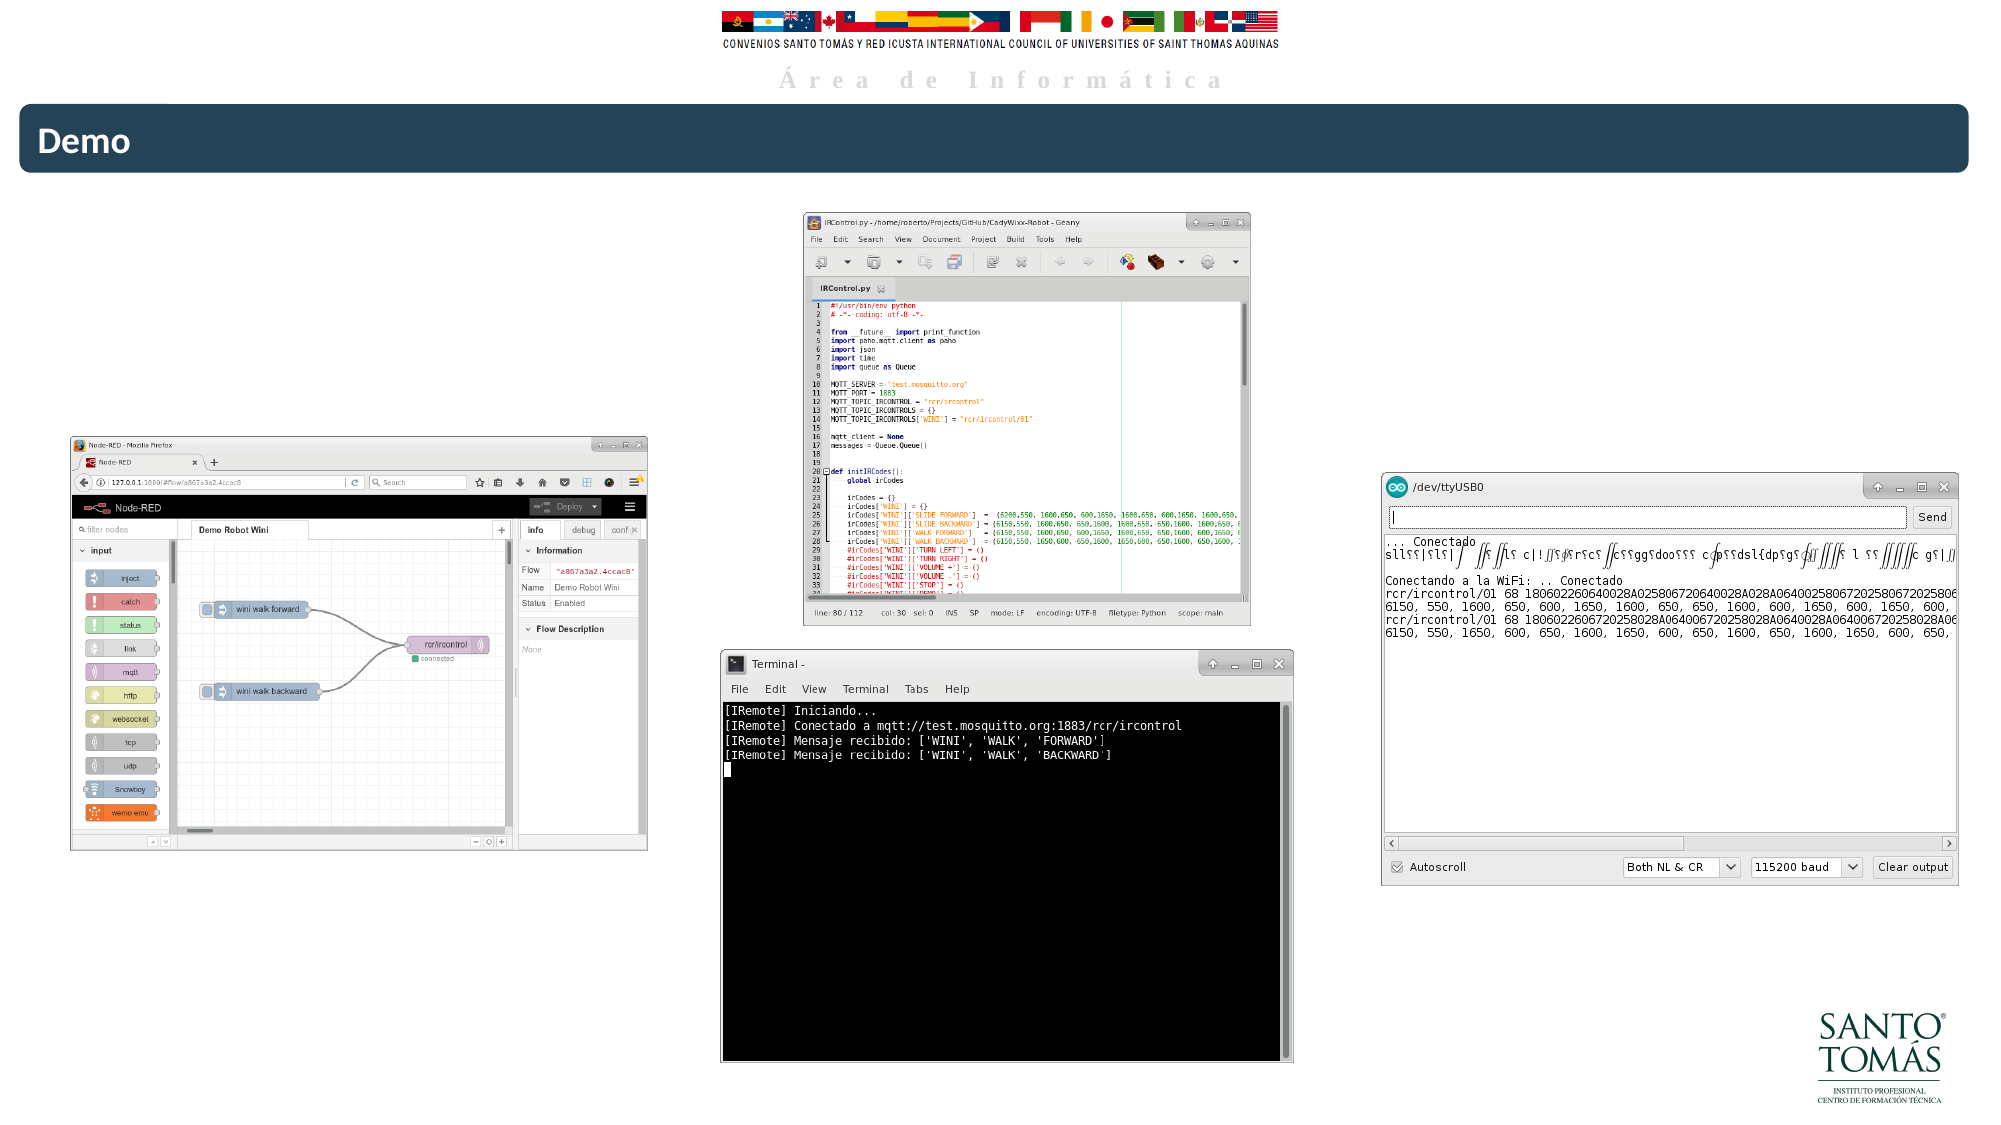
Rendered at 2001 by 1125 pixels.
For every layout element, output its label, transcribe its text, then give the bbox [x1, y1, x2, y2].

text_box Área de Informática [645, 30, 1355, 104]
picture [1818, 1013, 1946, 1103]
picture [1381, 472, 1959, 886]
text_box Demo [19, 103, 1969, 173]
picture [803, 212, 1251, 626]
picture [720, 649, 1294, 1063]
picture [719, 7, 1281, 55]
picture [70, 436, 648, 851]
